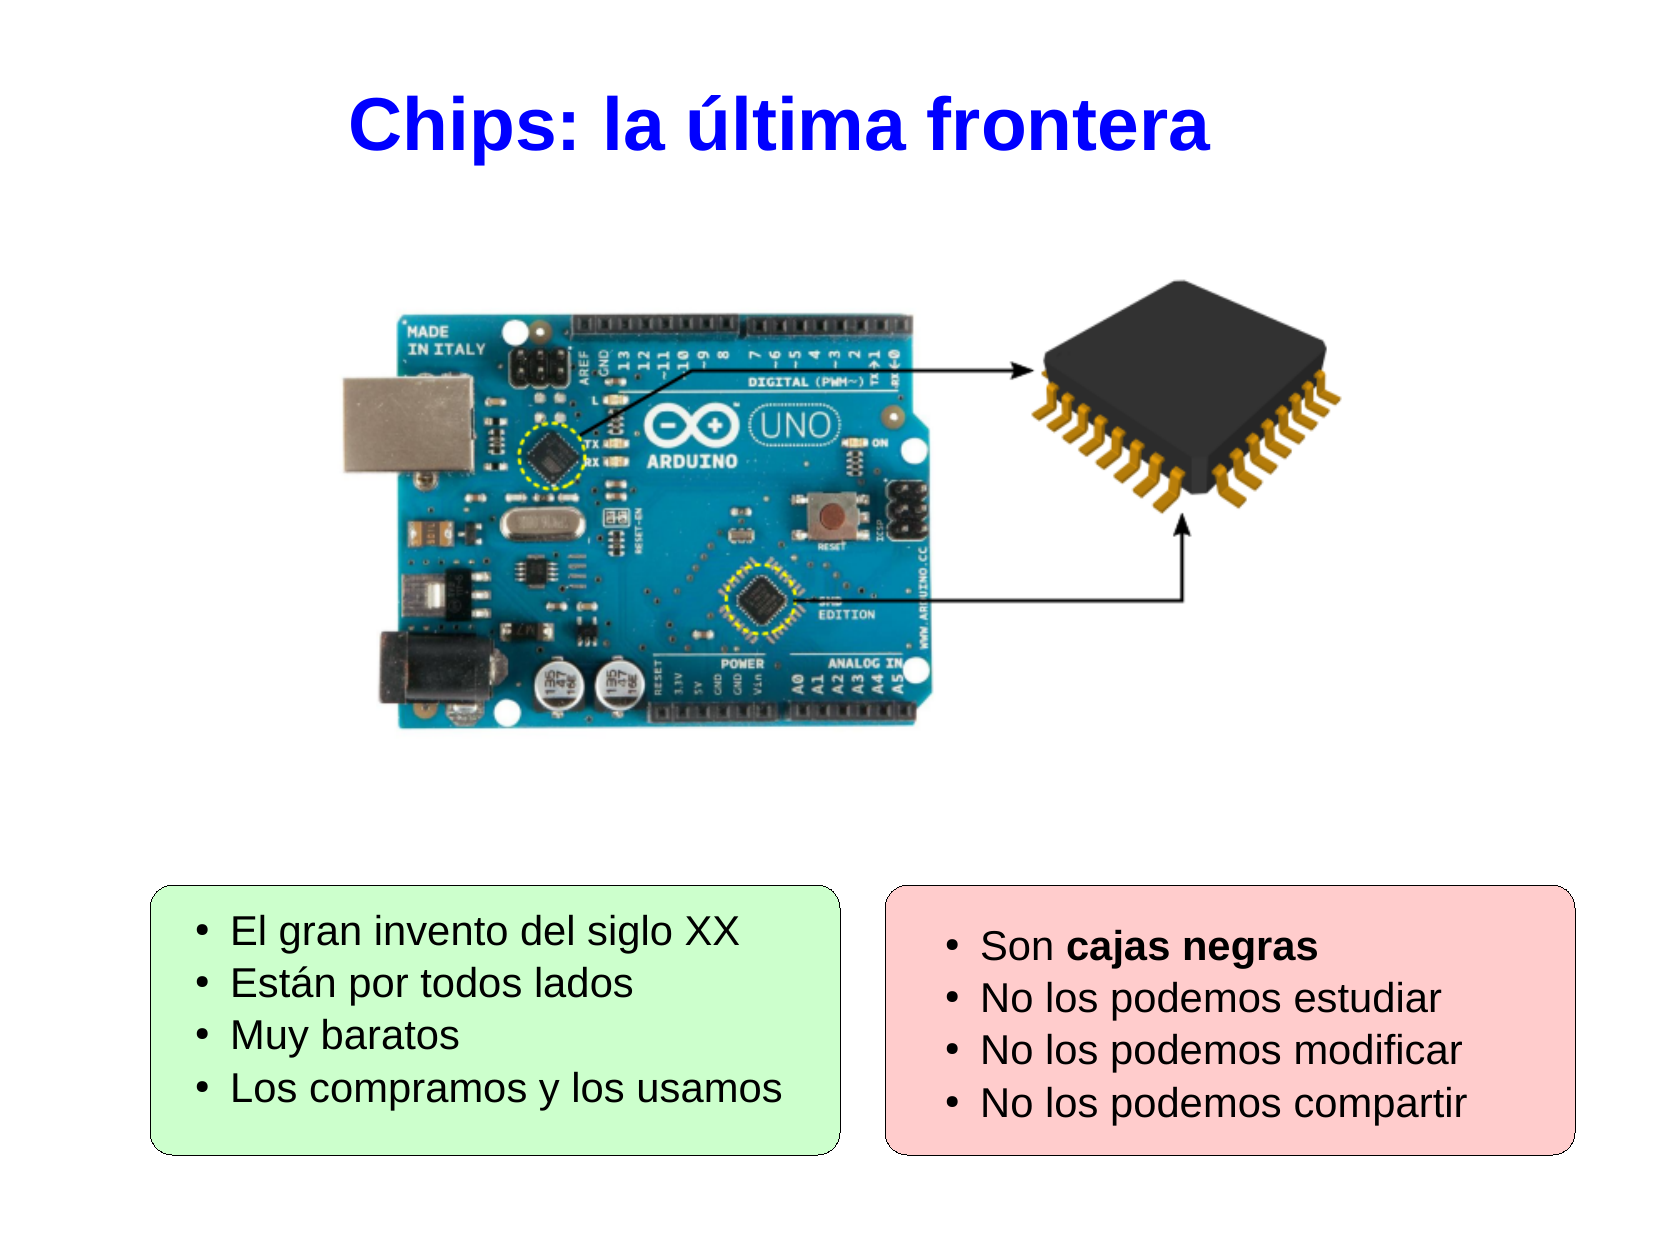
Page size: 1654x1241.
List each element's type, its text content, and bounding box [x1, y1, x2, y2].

text_box Chips: la última frontera [195, 75, 1365, 258]
text_box Son cajas negras No los podemos estudiar No los podemos modificar No los podemos compartir [930, 915, 1561, 1134]
text_box [885, 885, 1576, 1156]
text_box El gran invento del siglo XX Están por todos lados Muy baratos Los compramos y los usamos [180, 900, 811, 1119]
text_box [150, 885, 841, 1156]
picture [300, 195, 1387, 842]
